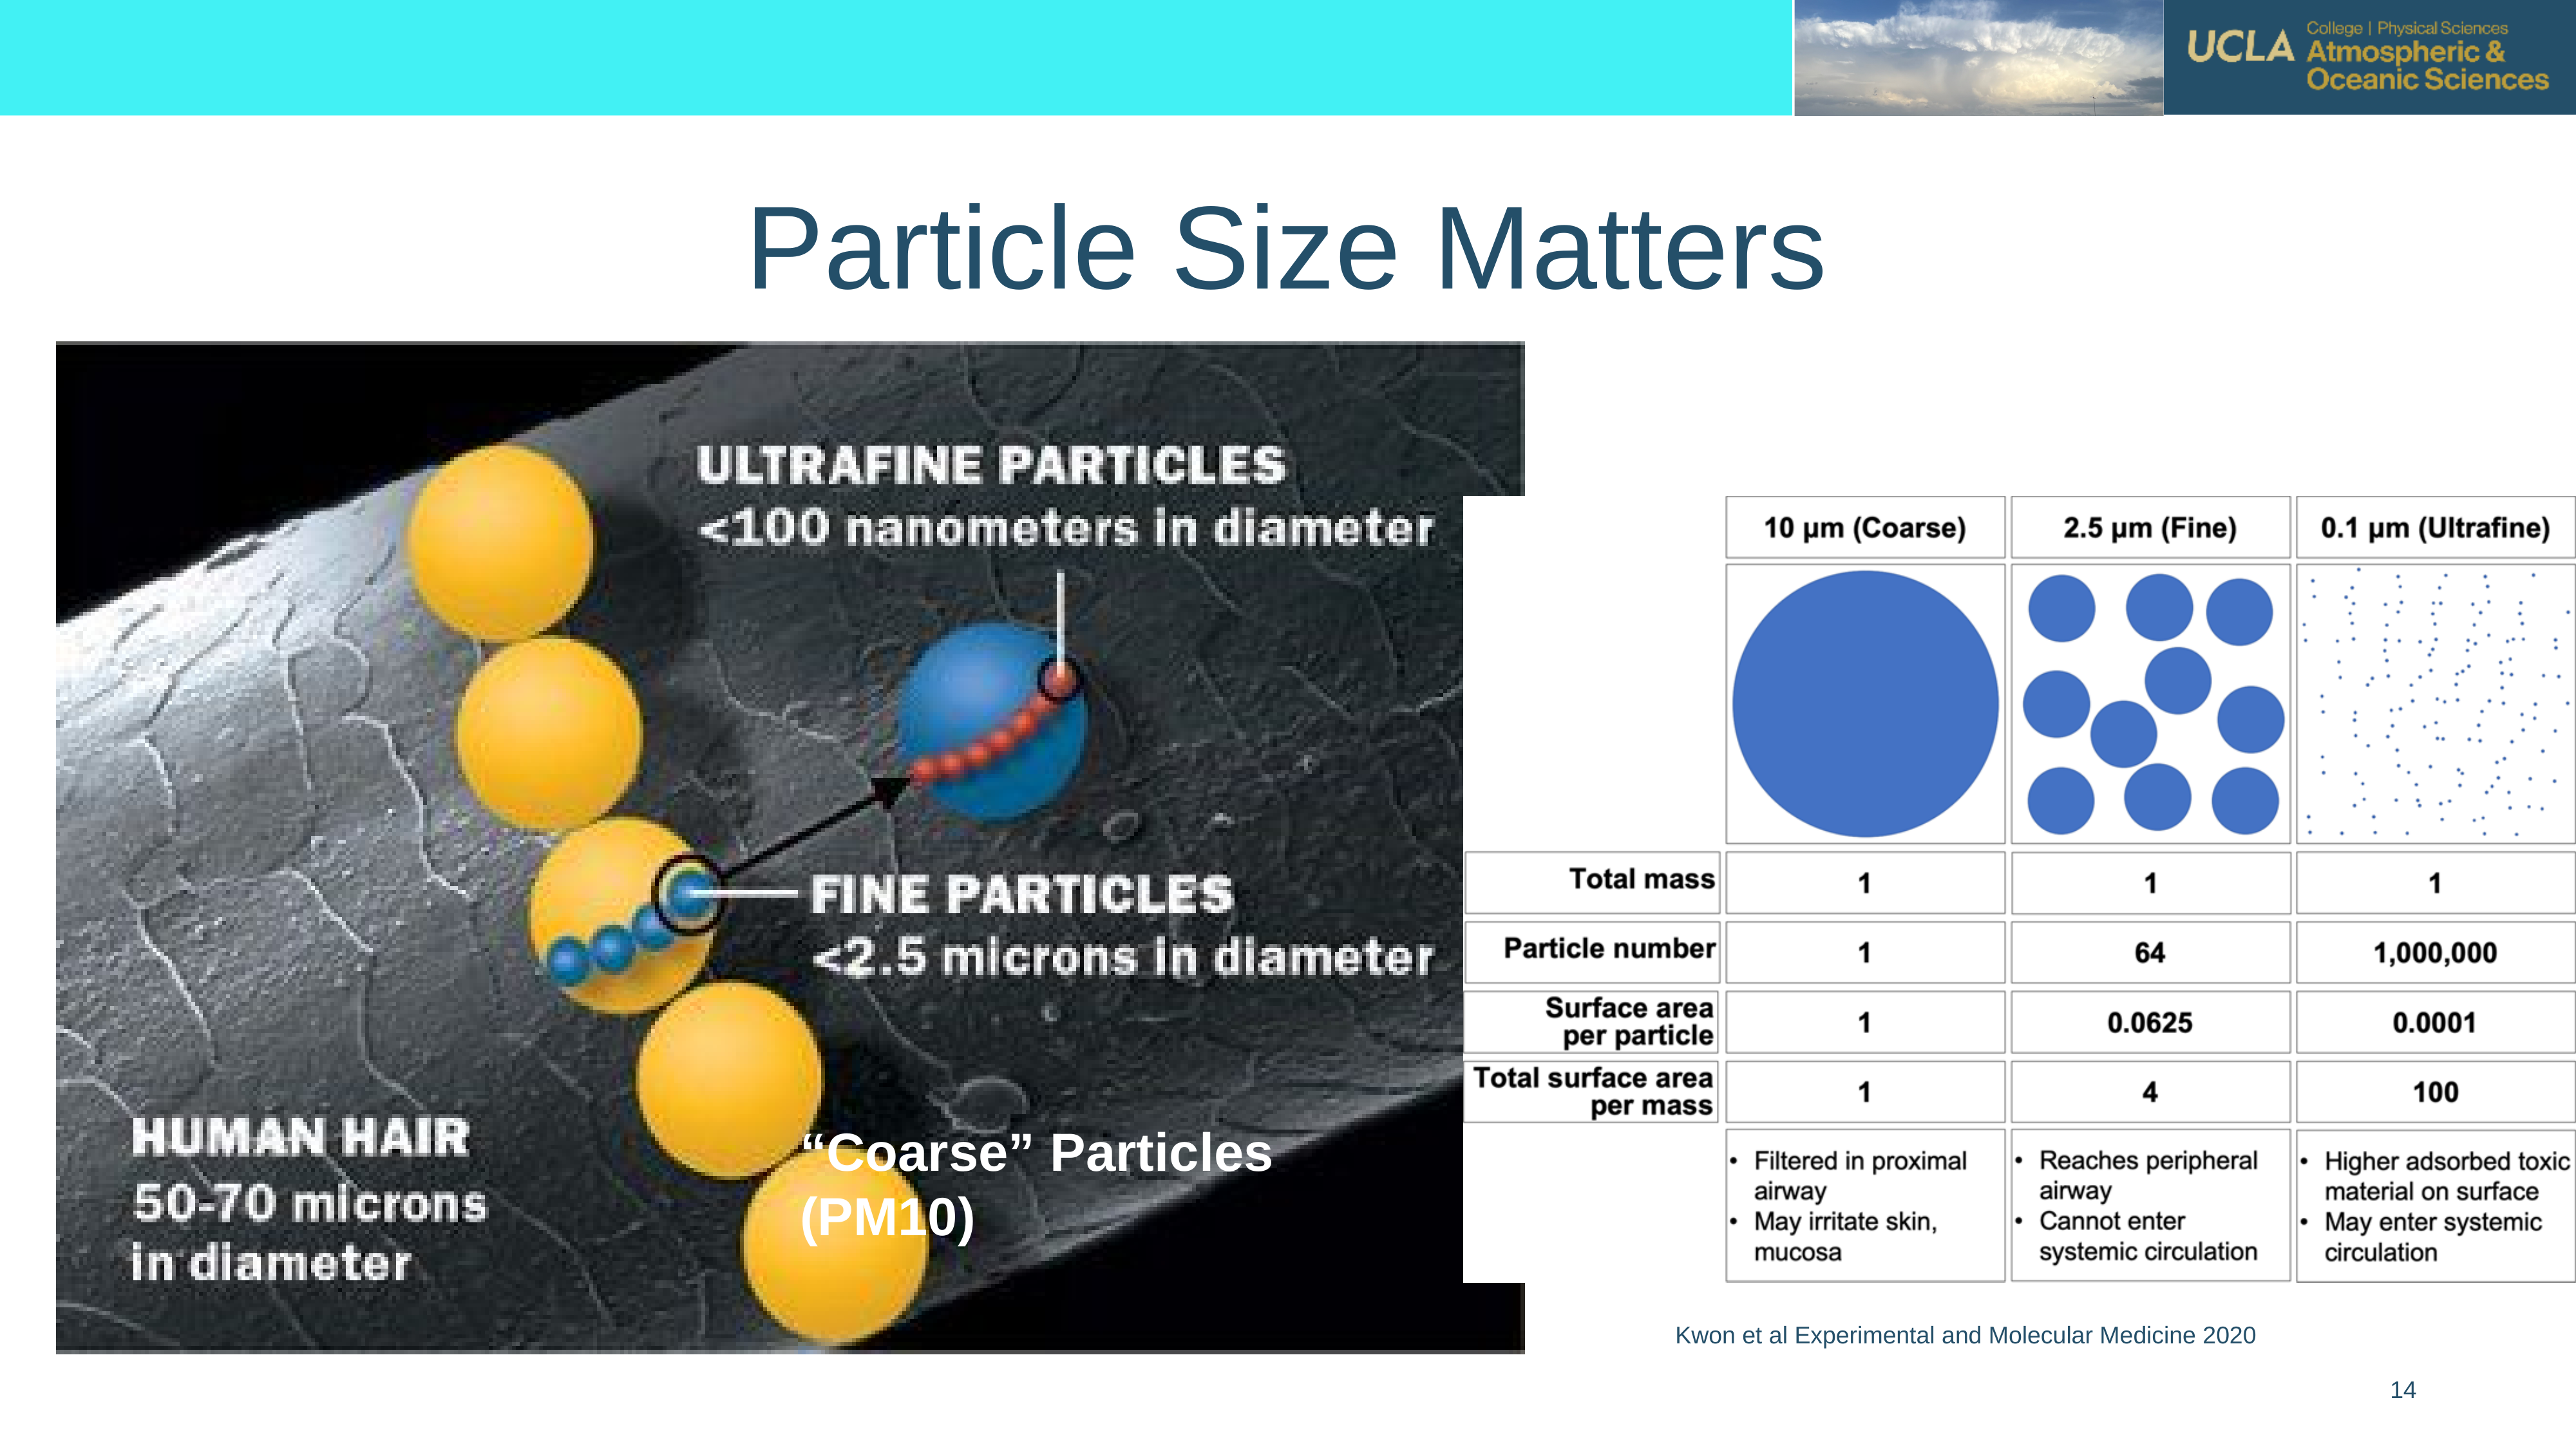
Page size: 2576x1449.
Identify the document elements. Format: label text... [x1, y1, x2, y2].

title Particle Size Matters [193, 166, 2381, 372]
text_box Kwon et al Experimental and Molecular Medicine 2020 [1665, 1315, 2498, 1354]
text_box “Coarse” Particles (PM10) [790, 1112, 1380, 1251]
picture [1794, 0, 2576, 116]
picture [56, 341, 2576, 1354]
